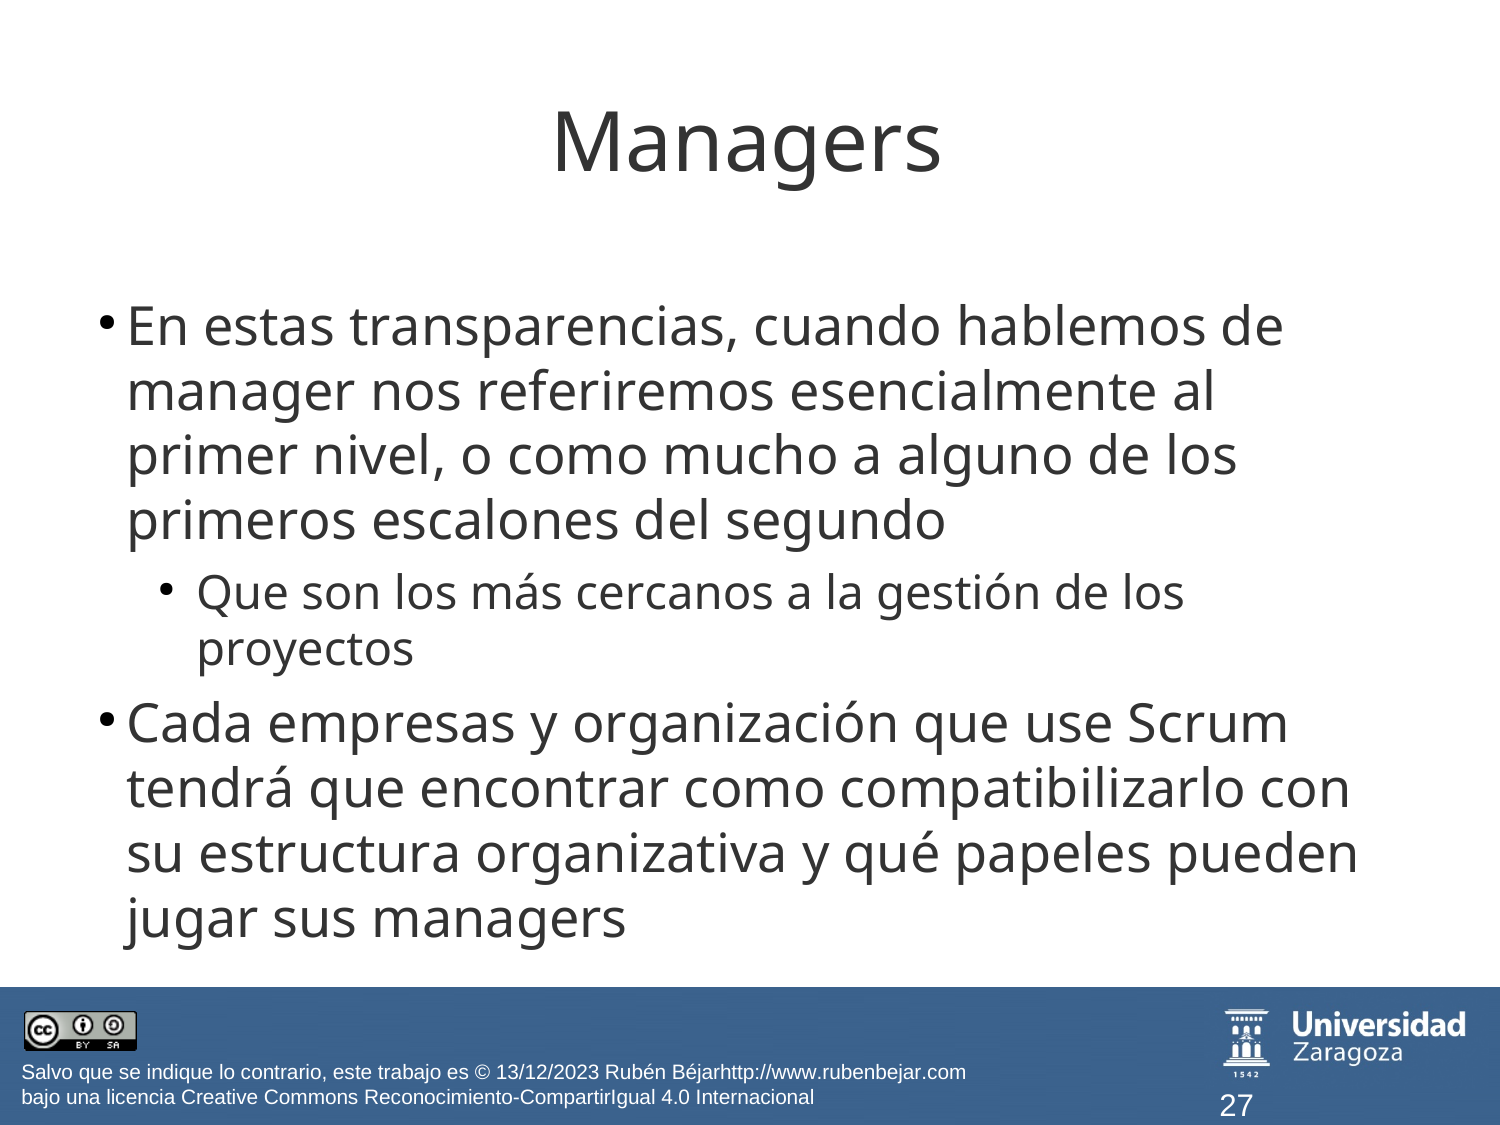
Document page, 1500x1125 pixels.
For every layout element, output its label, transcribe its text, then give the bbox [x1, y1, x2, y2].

title Managers [74, 20, 1420, 257]
picture [0, 987, 1500, 1125]
list En estas transparencias, cuando hablemos de manager nos referiremos esencialmente al primer nivel, o como mucho a alguno de los primeros escalones del segundo Que son los más cercanos a la gestión de los proyectos Cada empresas y organización que use Scrum tendrá que encontrar como compatibilizarlo con su estructura organizativa y qué papeles pueden jugar sus managers [82, 283, 1418, 957]
